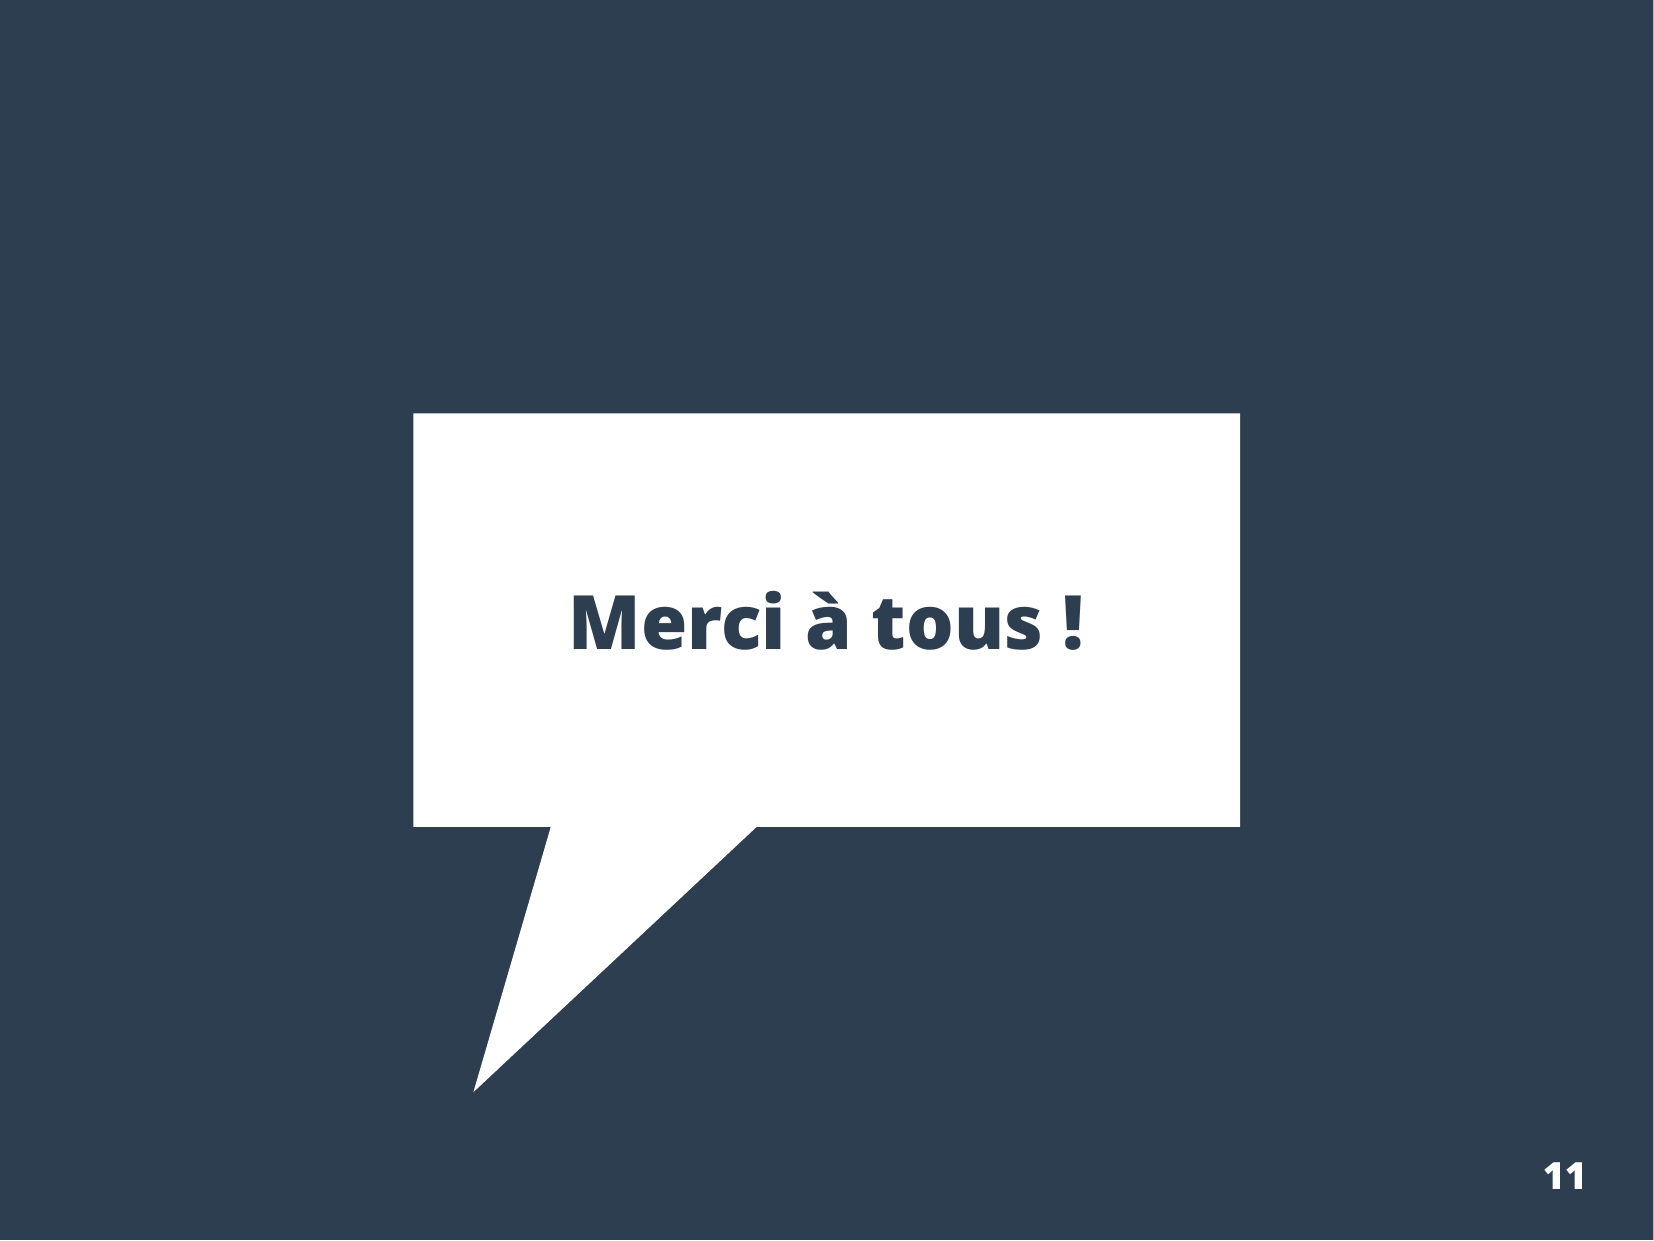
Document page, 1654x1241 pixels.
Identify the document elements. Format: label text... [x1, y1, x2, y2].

title Merci à tous ! [442, 442, 1211, 798]
